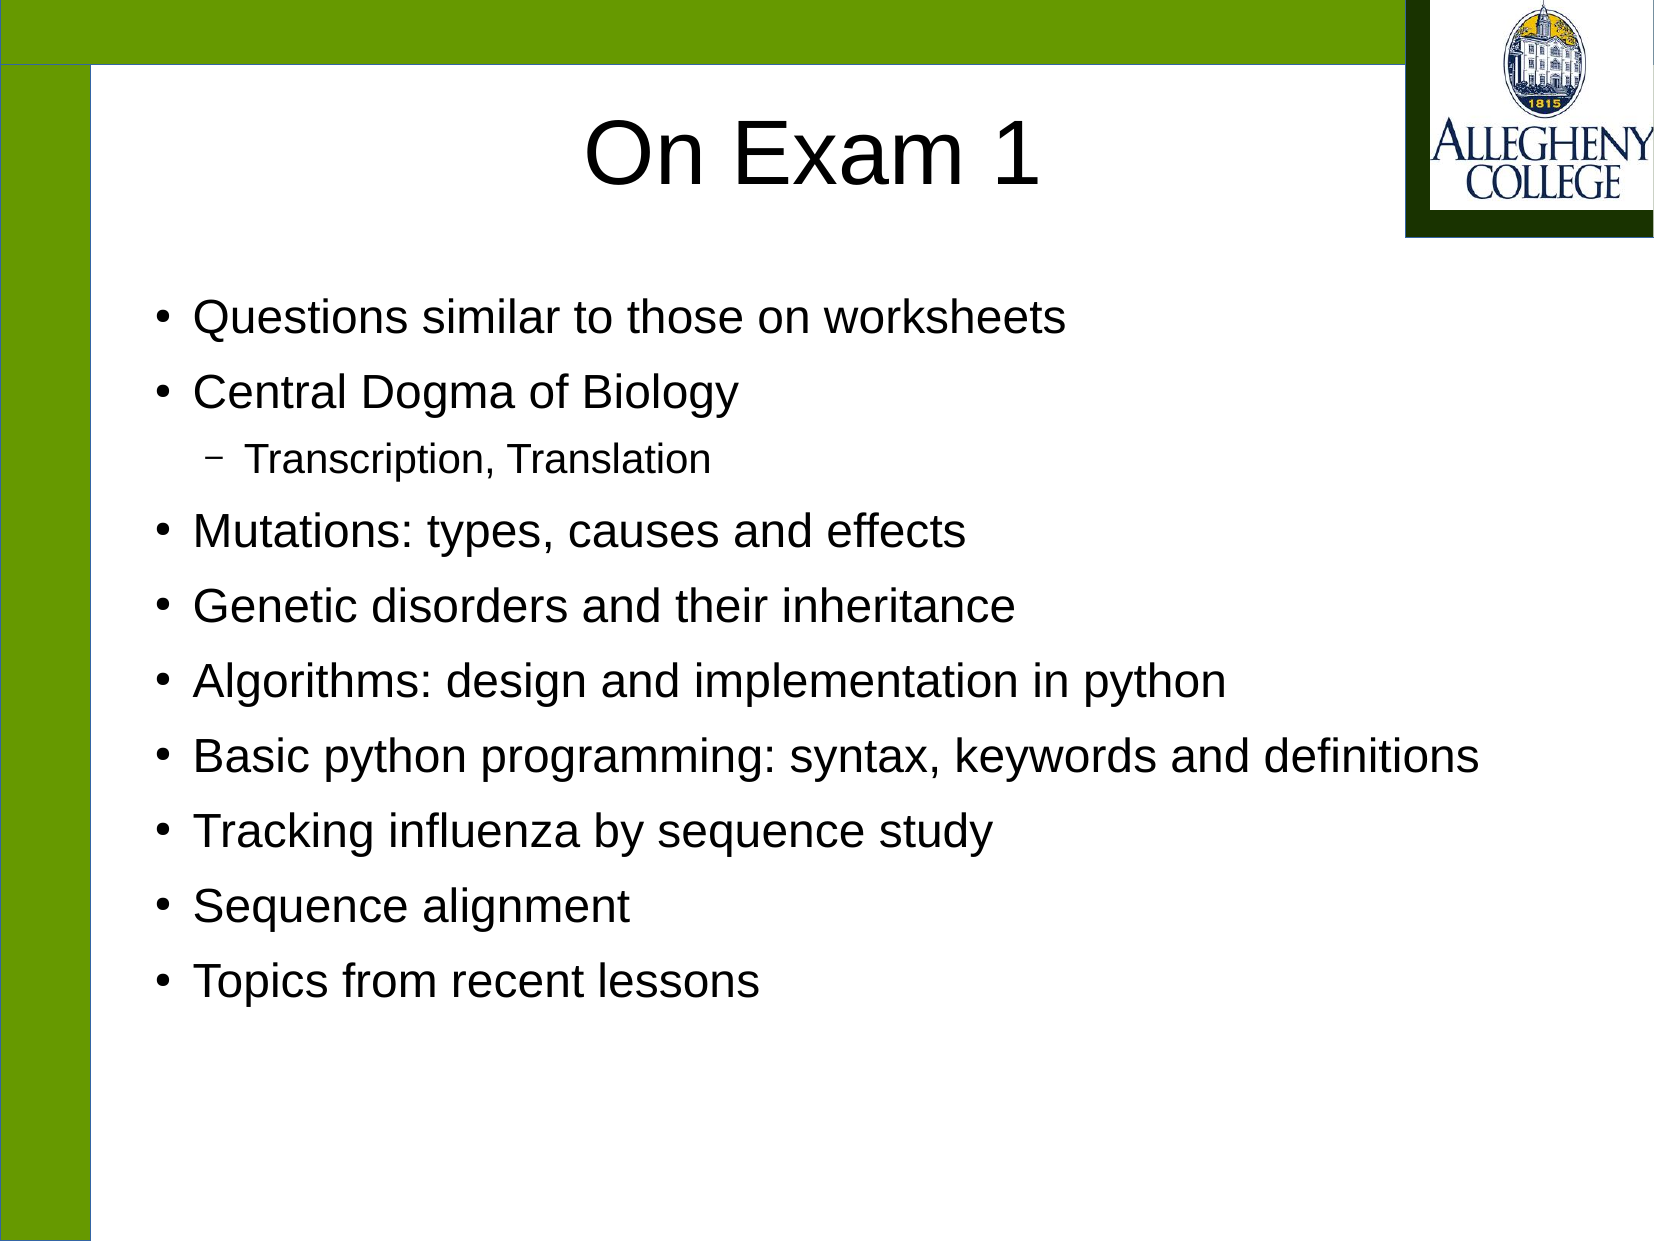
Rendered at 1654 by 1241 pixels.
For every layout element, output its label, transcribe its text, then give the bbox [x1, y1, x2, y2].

list Questions similar to those on worksheets Central Dogma of Biology Transcription, Translation Mutations: types, causes and effects Genetic disorders and their inheritance Algorithms: design and implementation in python Basic python programming: syntax, keywords and definitions Tracking influenza by sequence study Sequence alignment Topics from recent lessons [141, 290, 1630, 1010]
picture [1430, 0, 1654, 210]
text_box [0, 0, 1654, 1241]
title On Exam 1 [112, 65, 1515, 257]
